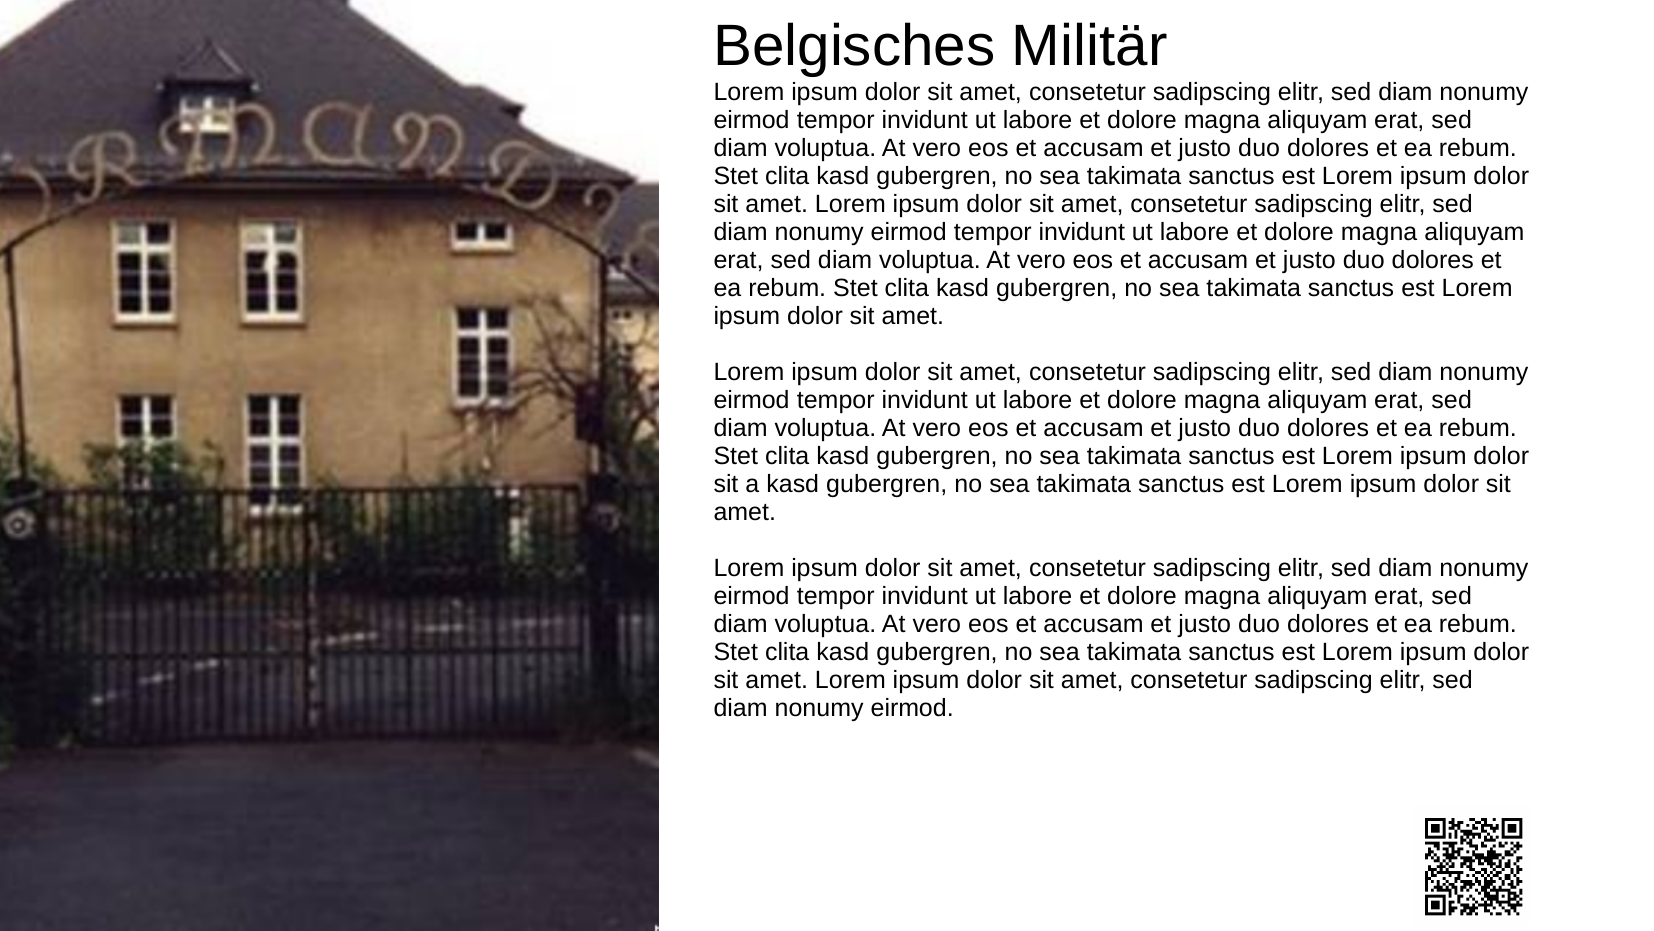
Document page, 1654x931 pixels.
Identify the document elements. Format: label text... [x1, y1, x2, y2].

picture [1413, 806, 1534, 927]
title Belgisches Militär Lorem ipsum dolor sit amet, consetetur sadipscing elitr, sed diam nonumy eirmod tempor invidunt ut labore et dolore magna aliquyam erat, sed diam voluptua. At vero eos et accusam et justo duo dolores et ea rebum. Stet clita kasd gubergren, no sea takimata sanctus est Lorem ipsum dolor sit amet. Lorem ipsum dolor sit amet, consetetur sadipscing elitr, sed diam nonumy eirmod tempor invidunt ut labore et dolore magna aliquyam erat, sed diam voluptua. At vero eos et accusam et justo duo dolores et ea rebum. Stet clita kasd gubergren, no sea takimata sanctus est Lorem ipsum dolor sit amet. Lorem ipsum dolor sit amet, consetetur sadipscing elitr, sed diam nonumy eirmod tempor invidunt ut labore et dolore magna aliquyam erat, sed diam voluptua. At vero eos et accusam et justo duo dolores et ea rebum. Stet clita kasd gubergren, no sea takimata sanctus est Lorem ipsum dolor sit a kasd gubergren, no sea takimata sanctus est Lorem ipsum dolor sit amet. Lorem ipsum dolor sit amet, consetetur sadipscing elitr, sed diam nonumy eirmod tempor invidunt ut labore et dolore magna aliquyam erat, sed diam voluptua. At vero eos et accusam et justo duo dolores et ea rebum. Stet clita kasd gubergren, no sea takimata sanctus est Lorem ipsum dolor sit amet. Lorem ipsum dolor sit amet, consetetur sadipscing elitr, sed diam nonumy eirmod. [713, 0, 1535, 764]
picture [0, 0, 659, 931]
